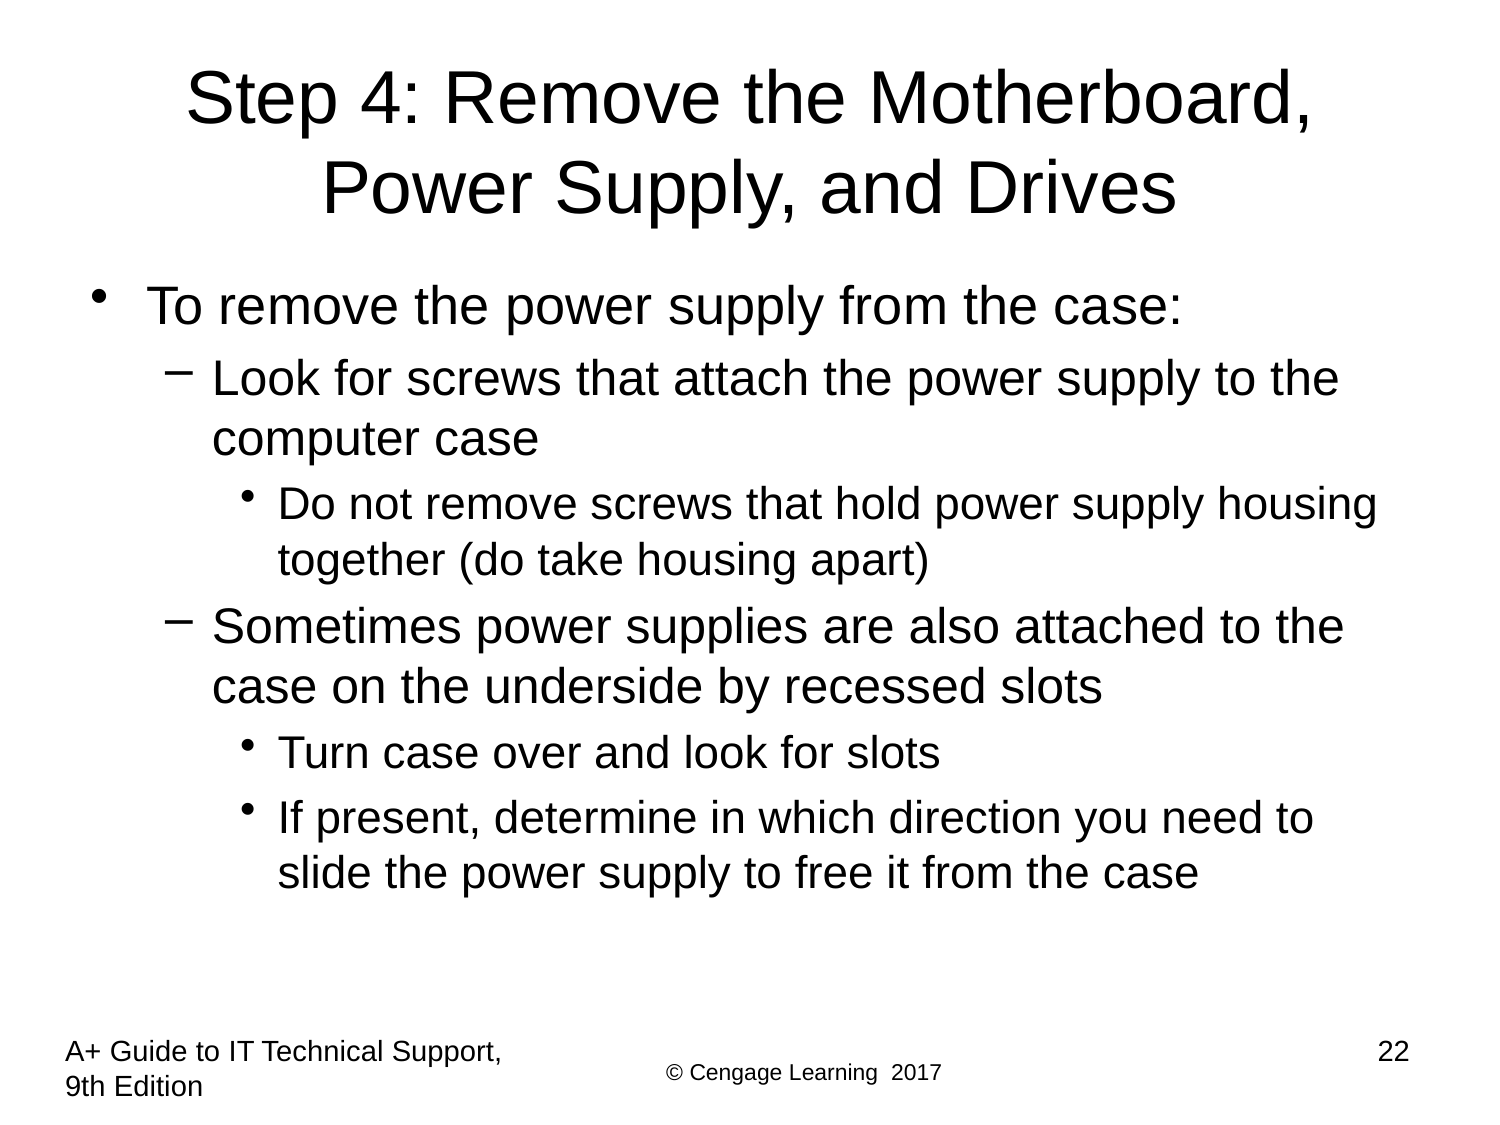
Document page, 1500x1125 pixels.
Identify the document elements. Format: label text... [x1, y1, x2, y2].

slide_number <number> [1074, 1024, 1425, 1103]
title Step 4: Remove the Motherboard, Power Supply, and Drives [75, 45, 1425, 233]
list To remove the power supply from the case: Look for screws that attach the power supply to the computer case Do not remove screws that hold power supply housing together (do take housing apart) Sometimes power supplies are also attached to the case on the underside by recessed slots Turn case over and look for slots If present, determine in which direction you need to slide the power supply to free it from the case [75, 262, 1425, 1005]
footer A+ Guide to IT Technical Support, 9th Edition [50, 1025, 550, 1104]
